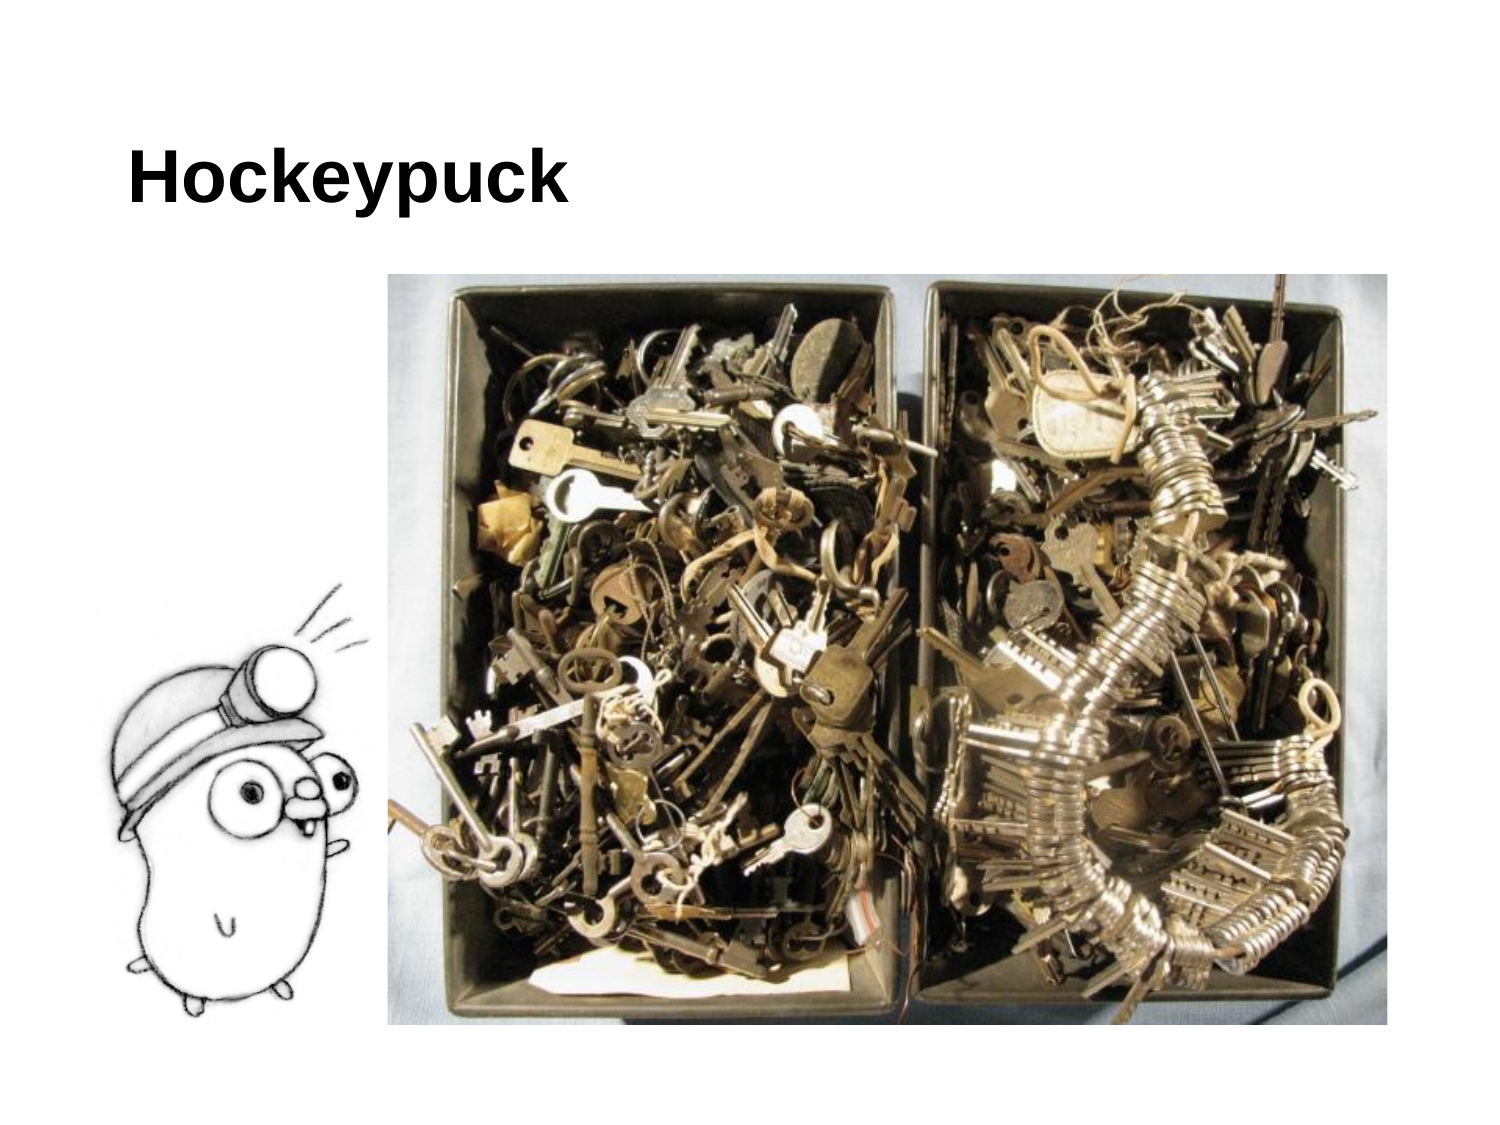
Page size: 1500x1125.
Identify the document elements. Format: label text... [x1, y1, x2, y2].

text_box [387, 274, 1388, 1025]
text_box [92, 572, 379, 1025]
title Hockeypuck [75, 45, 1425, 233]
